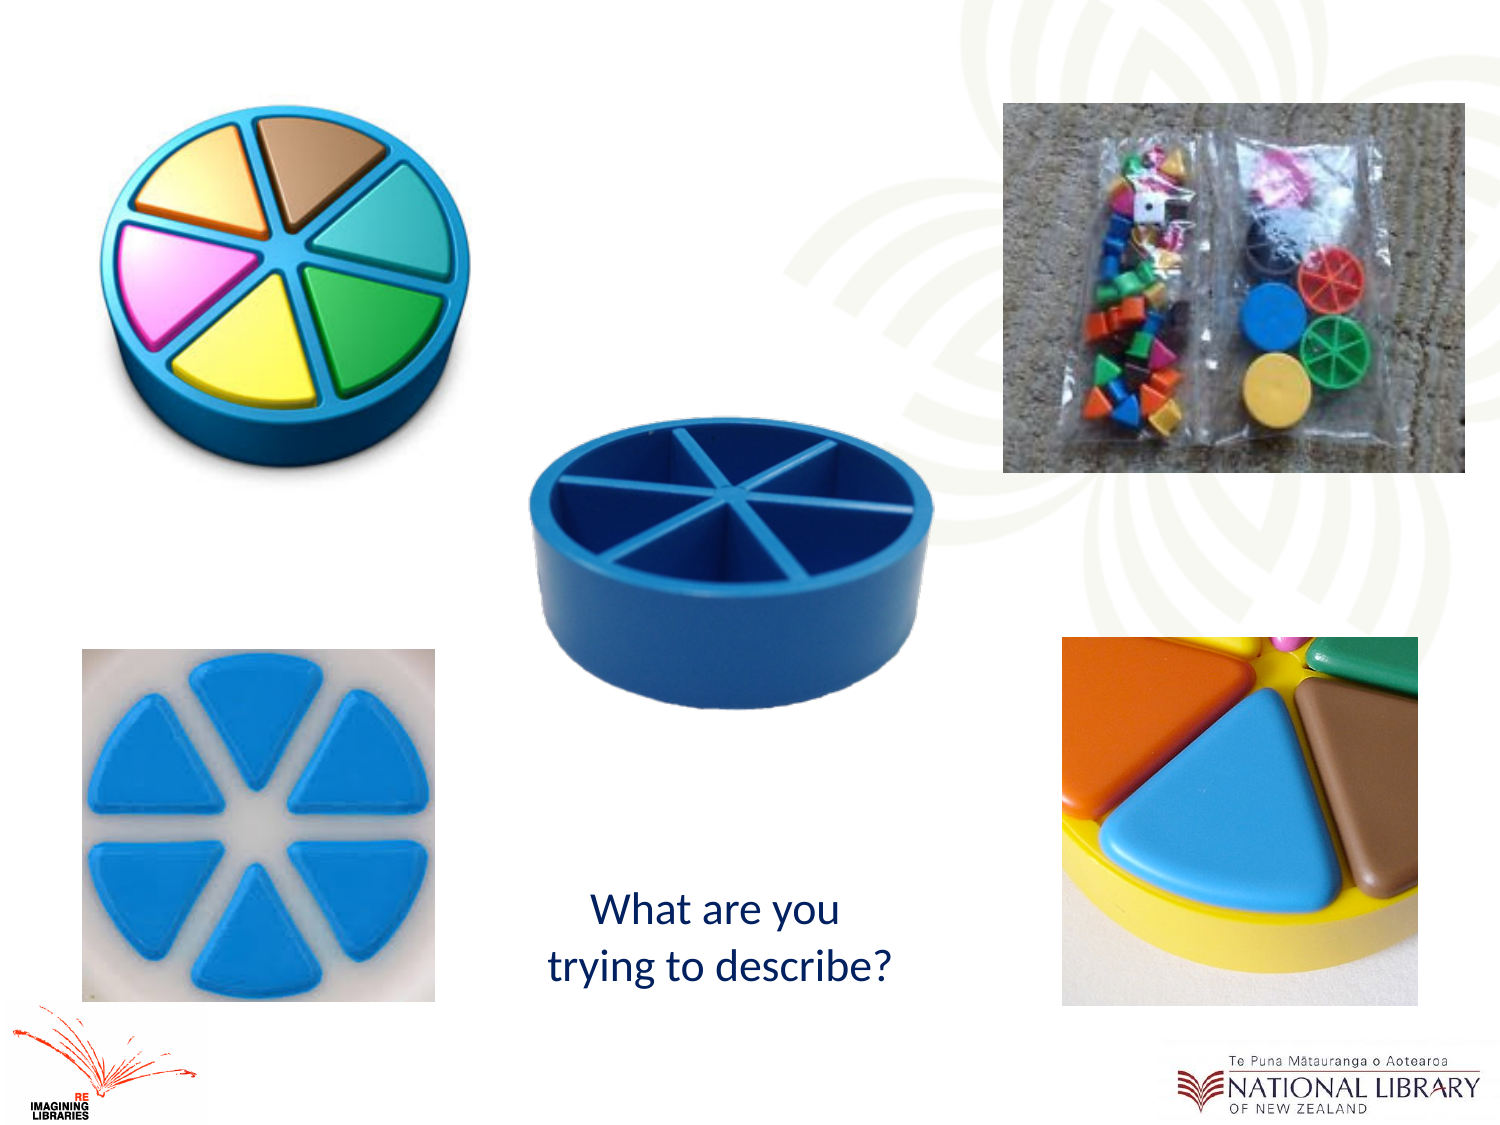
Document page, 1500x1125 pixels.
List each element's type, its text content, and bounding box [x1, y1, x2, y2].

picture [0, 0, 1500, 1125]
text_box What are you trying to describe? [484, 890, 957, 1087]
title [75, 45, 1426, 233]
